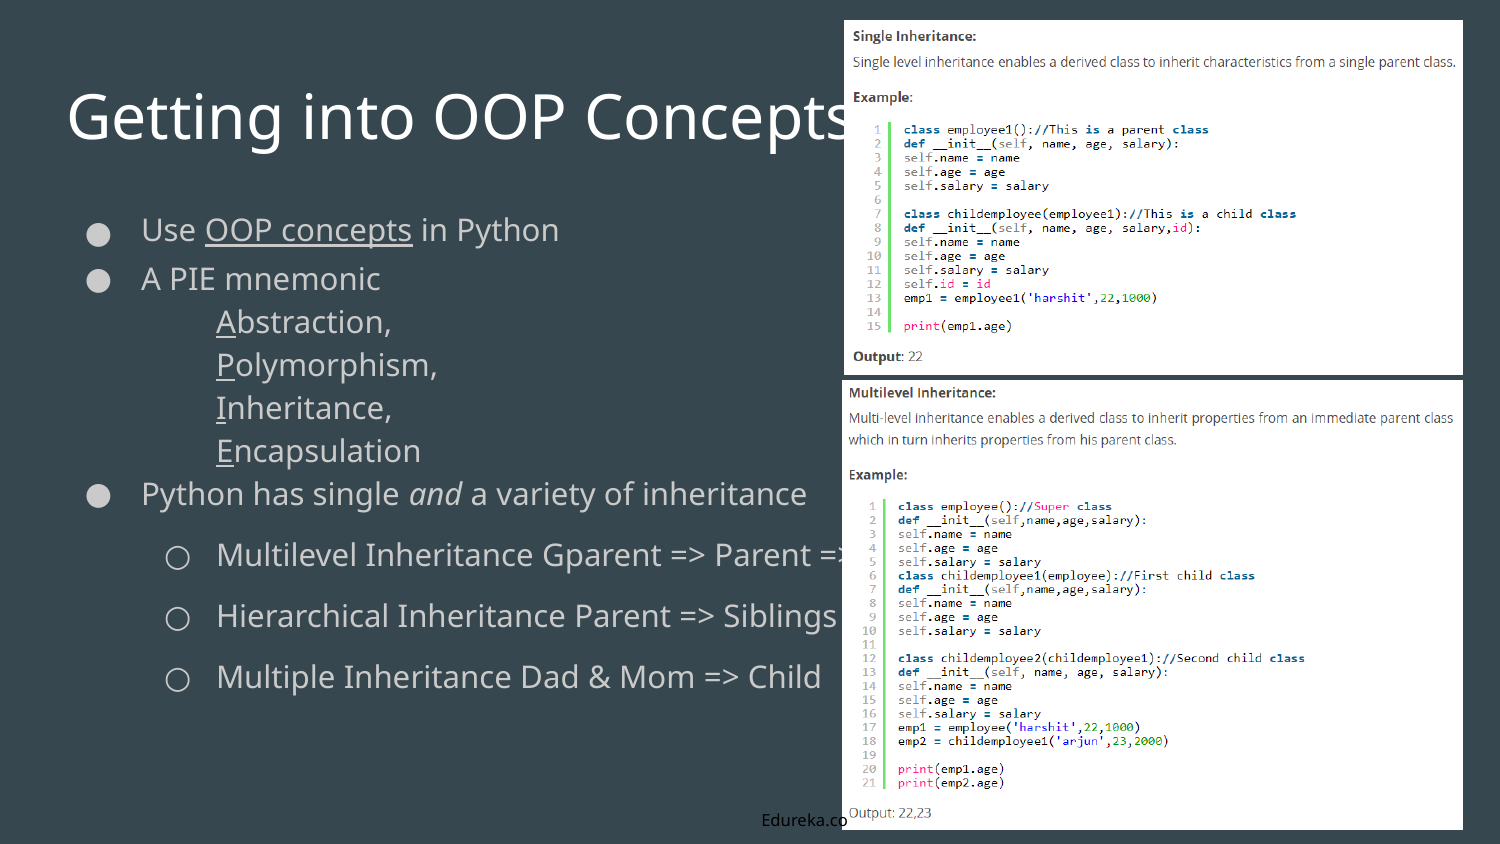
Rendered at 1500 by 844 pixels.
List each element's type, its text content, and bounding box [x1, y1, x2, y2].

list Use OOP concepts in Python A PIE mnemonic Abstraction, Polymorphism, Inheritance, Encapsulation Python has single and a variety of inheritance Multilevel Inheritance Gparent => Parent => Child Hierarchical Inheritance Parent => Siblings Multiple Inheritance Dad & Mom => Child [51, 189, 1449, 750]
picture [842, 380, 1463, 830]
title Getting into OOP Concepts [51, 72, 844, 167]
text_box Edureka.co [746, 794, 1001, 844]
picture [844, 20, 1463, 376]
